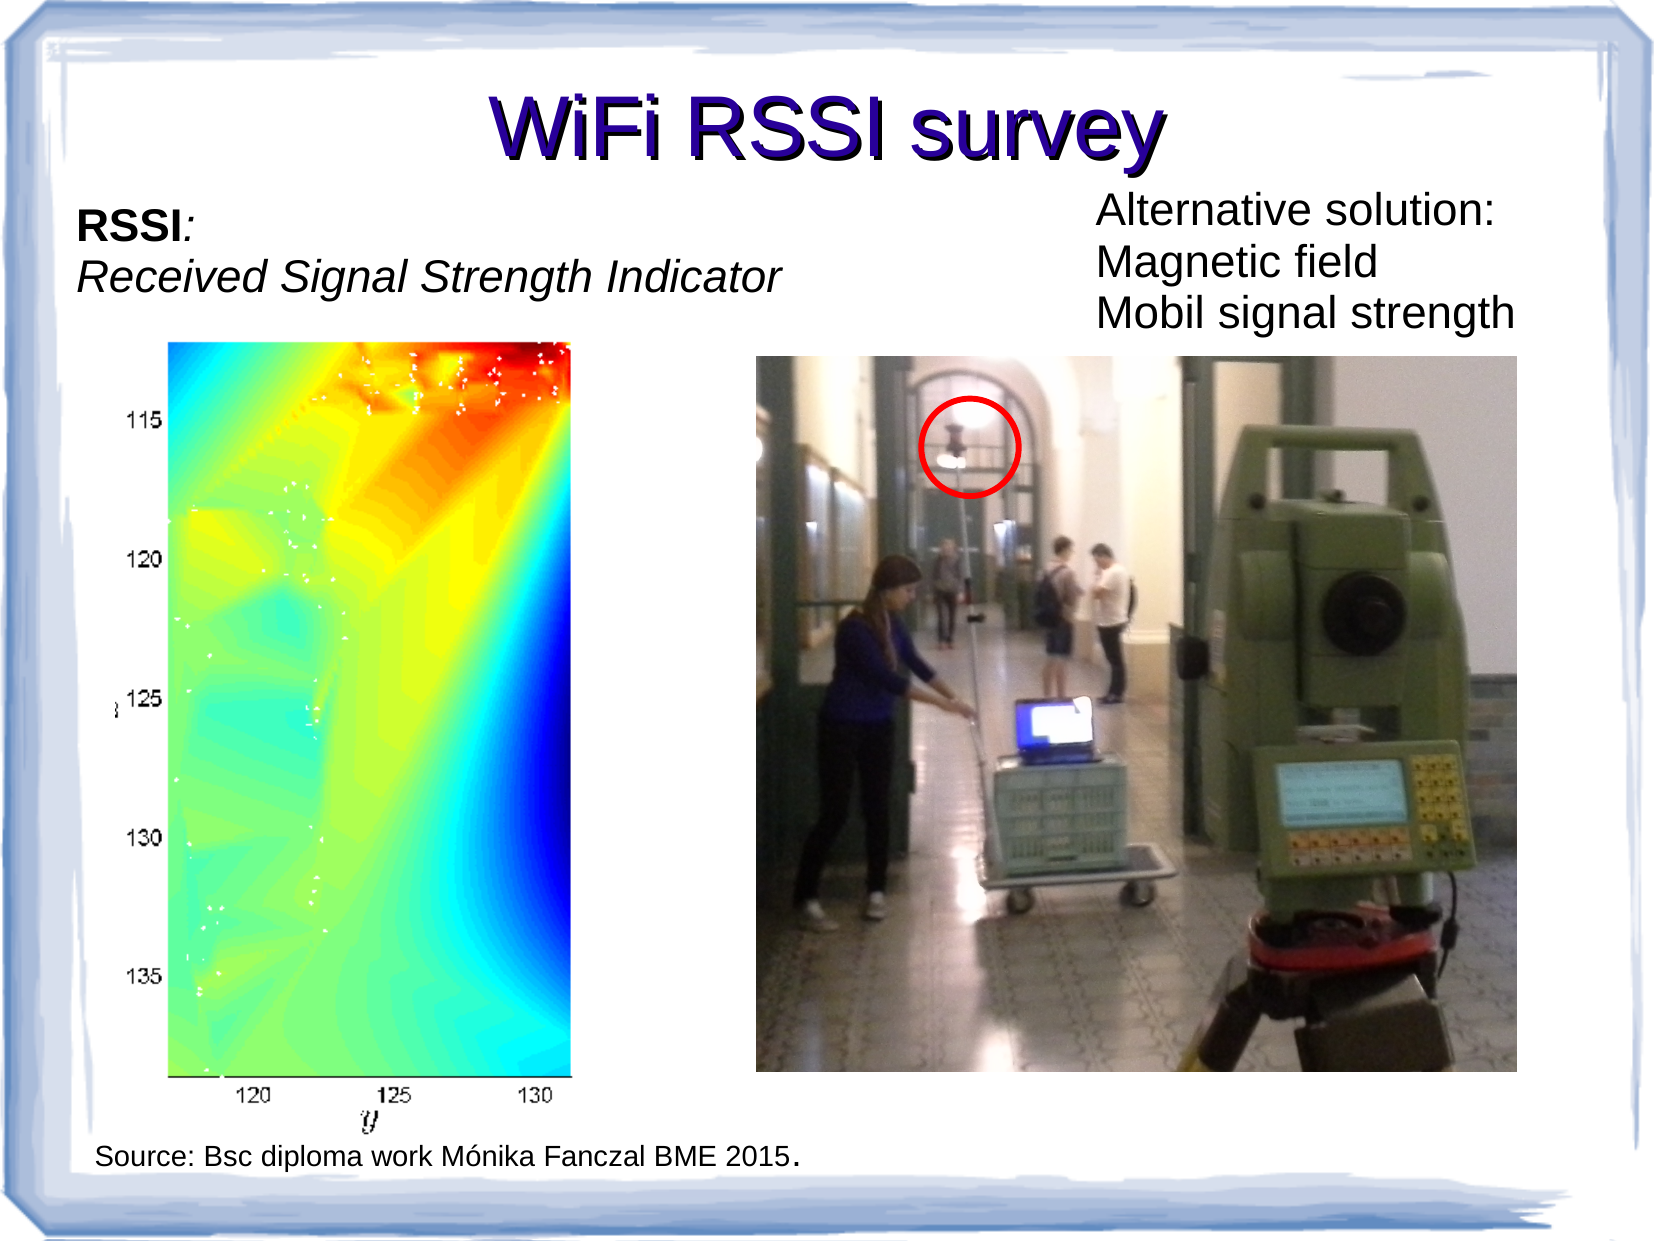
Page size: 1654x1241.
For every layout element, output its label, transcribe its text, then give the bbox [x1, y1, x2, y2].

picture [0, 0, 1654, 1241]
title WiFi RSSI survey [82, 49, 1571, 204]
text_box Alternative solution: Magnetic field Mobil signal strength [1080, 176, 1532, 346]
text_box Source: Bsc diploma work Mónika Fanczal BME 2015. [79, 1125, 817, 1182]
text_box RSSI: Received Signal Strength Indicator [61, 192, 798, 311]
